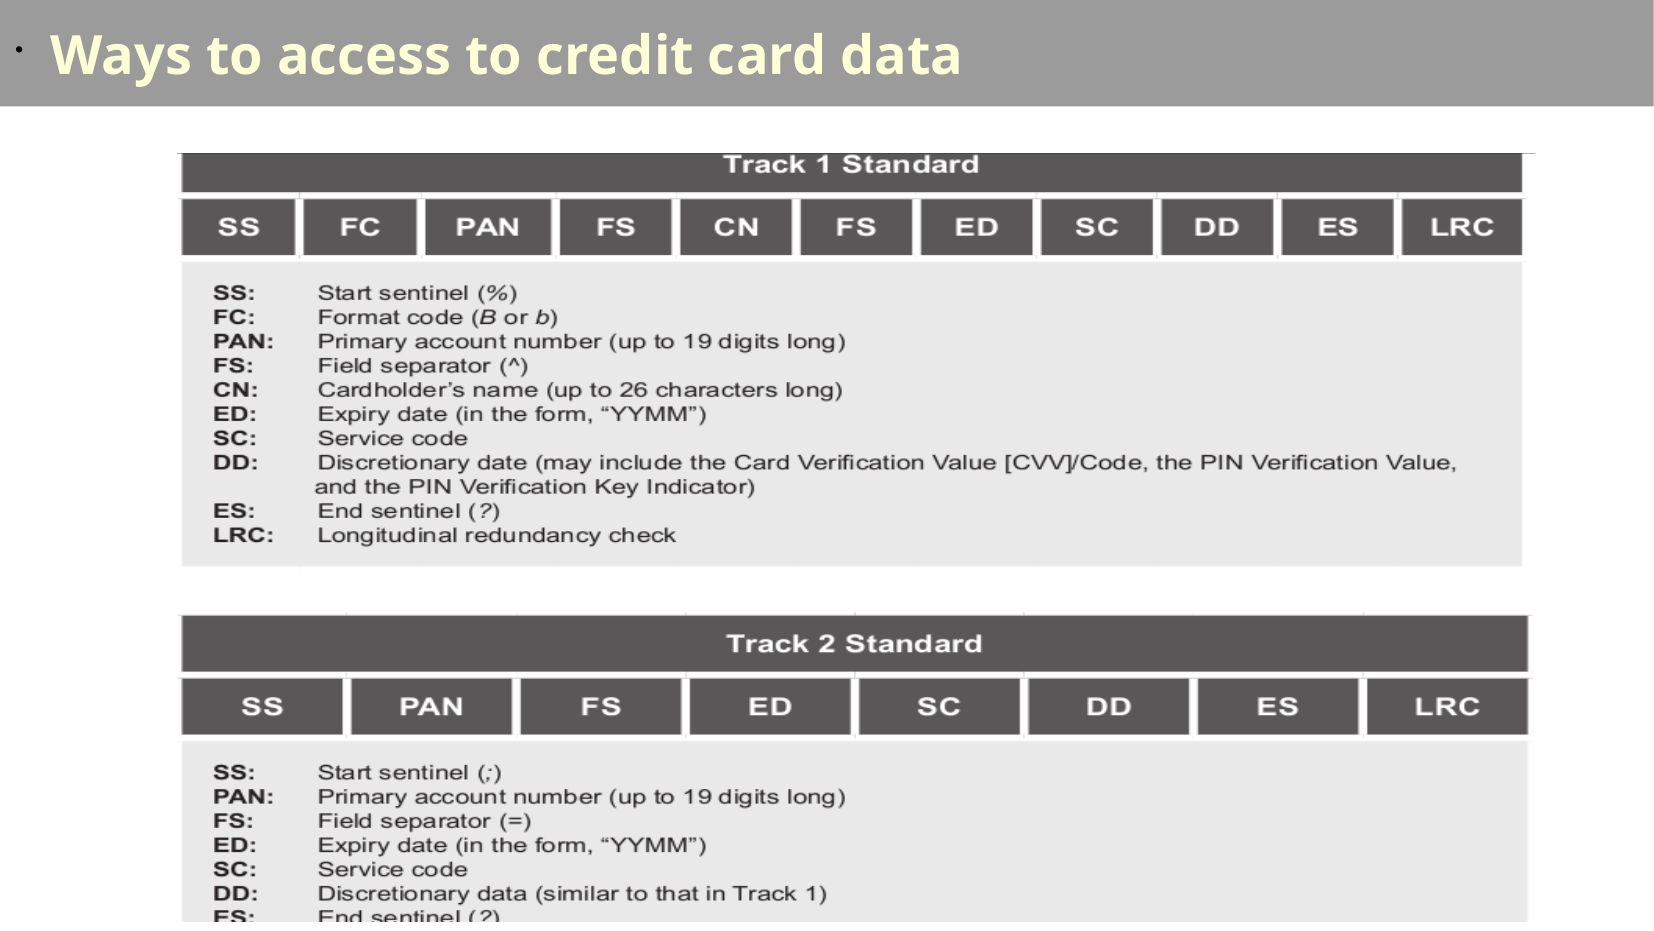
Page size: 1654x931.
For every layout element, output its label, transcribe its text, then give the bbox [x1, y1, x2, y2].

picture [177, 153, 1536, 922]
title Ways to access to credit card data [0, 0, 1654, 107]
